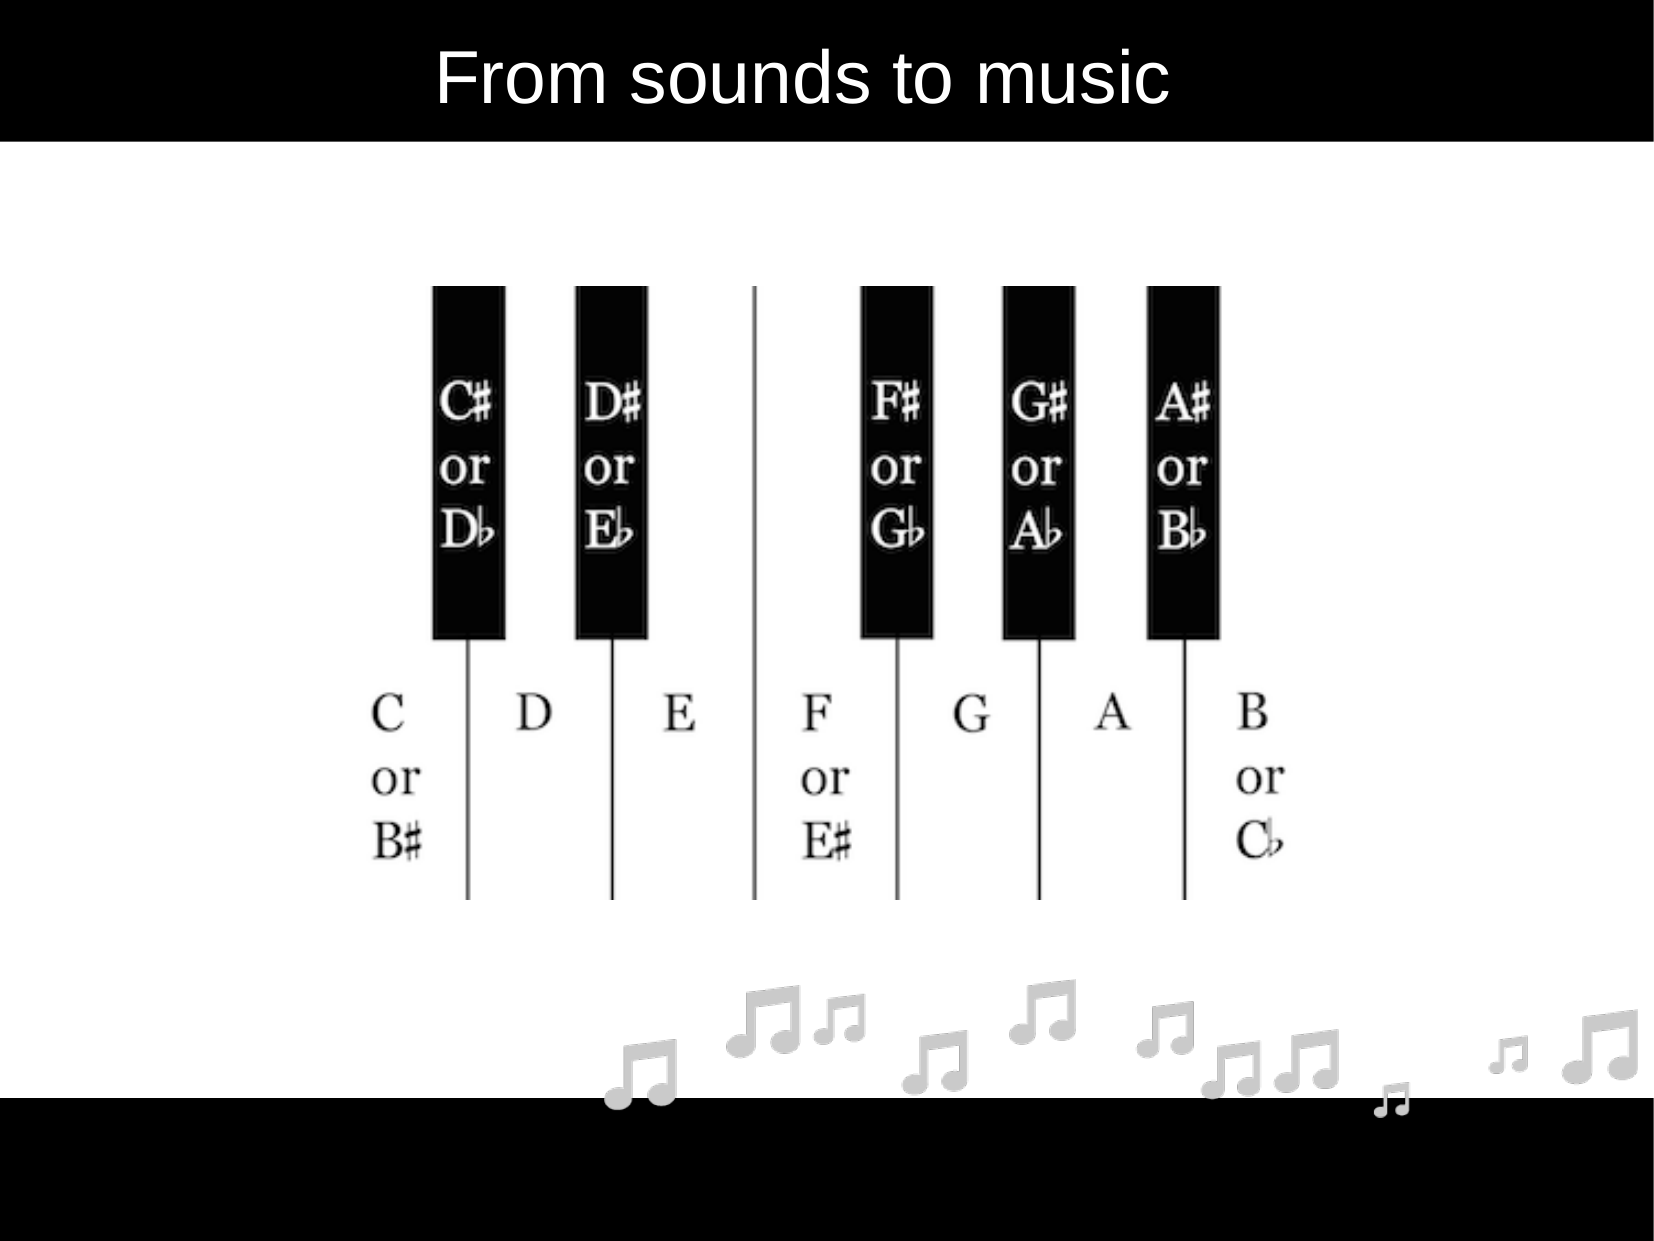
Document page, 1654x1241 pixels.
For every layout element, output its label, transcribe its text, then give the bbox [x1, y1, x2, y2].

picture [330, 286, 1321, 901]
title From sounds to music [59, 8, 1548, 148]
